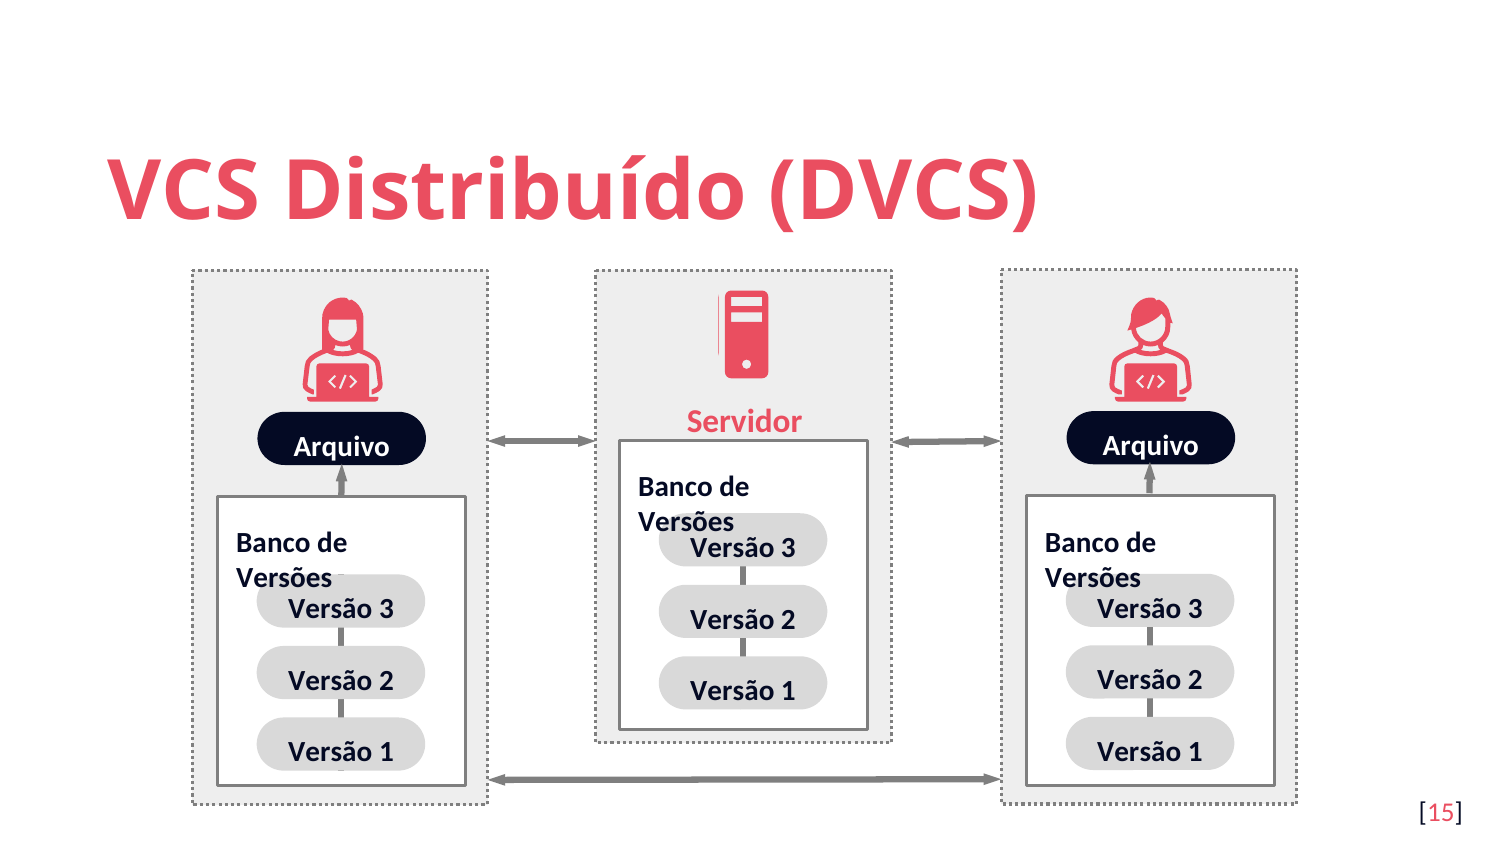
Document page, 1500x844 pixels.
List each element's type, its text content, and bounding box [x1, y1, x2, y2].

picture [718, 285, 773, 383]
picture [1091, 285, 1210, 405]
text_box Versão 1 [256, 717, 426, 771]
text_box Versão 3 [1065, 573, 1235, 627]
text_box Arquivo [1066, 411, 1236, 465]
text_box Versão 2 [1065, 645, 1235, 699]
text_box VCS Distribuído (DVCS) [92, 106, 1404, 245]
text_box Banco de Versões [1030, 508, 1275, 562]
picture [283, 285, 403, 405]
text_box Versão 1 [658, 656, 828, 710]
text_box Versão 2 [658, 584, 828, 638]
text_box Banco de Versões [623, 452, 868, 506]
text_box [596, 270, 891, 743]
text_box Versão 2 [256, 645, 426, 700]
slide_number [15] [1403, 779, 1494, 844]
text_box Versão 3 [256, 574, 426, 628]
text_box [192, 270, 488, 805]
text_box Versão 3 [658, 513, 828, 567]
text_box Banco de Versões [220, 508, 466, 562]
text_box [1001, 270, 1297, 804]
text_box Arquivo [257, 411, 426, 466]
text_box Servidor [590, 384, 887, 433]
text_box Versão 1 [1065, 716, 1235, 771]
